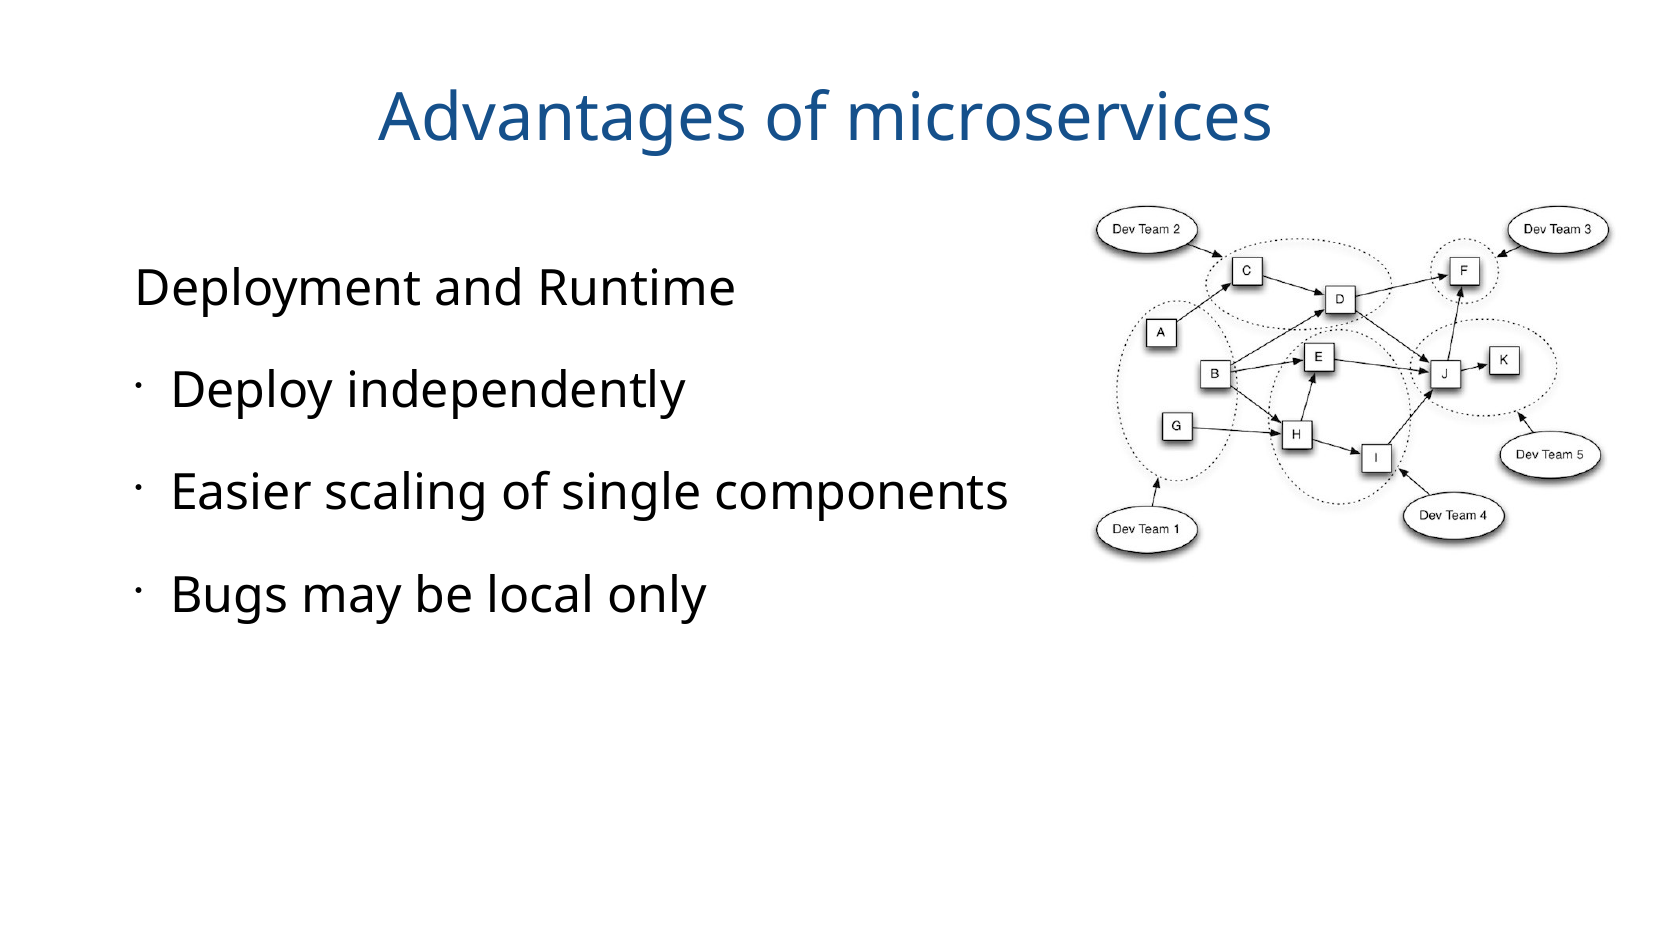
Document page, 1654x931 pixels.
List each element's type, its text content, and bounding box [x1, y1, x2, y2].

title Advantages of microservices [82, 36, 1571, 193]
picture [1080, 179, 1630, 577]
text_box Deployment and Runtime Deploy independently Easier scaling of single components Bugs may be local only [120, 210, 1516, 871]
